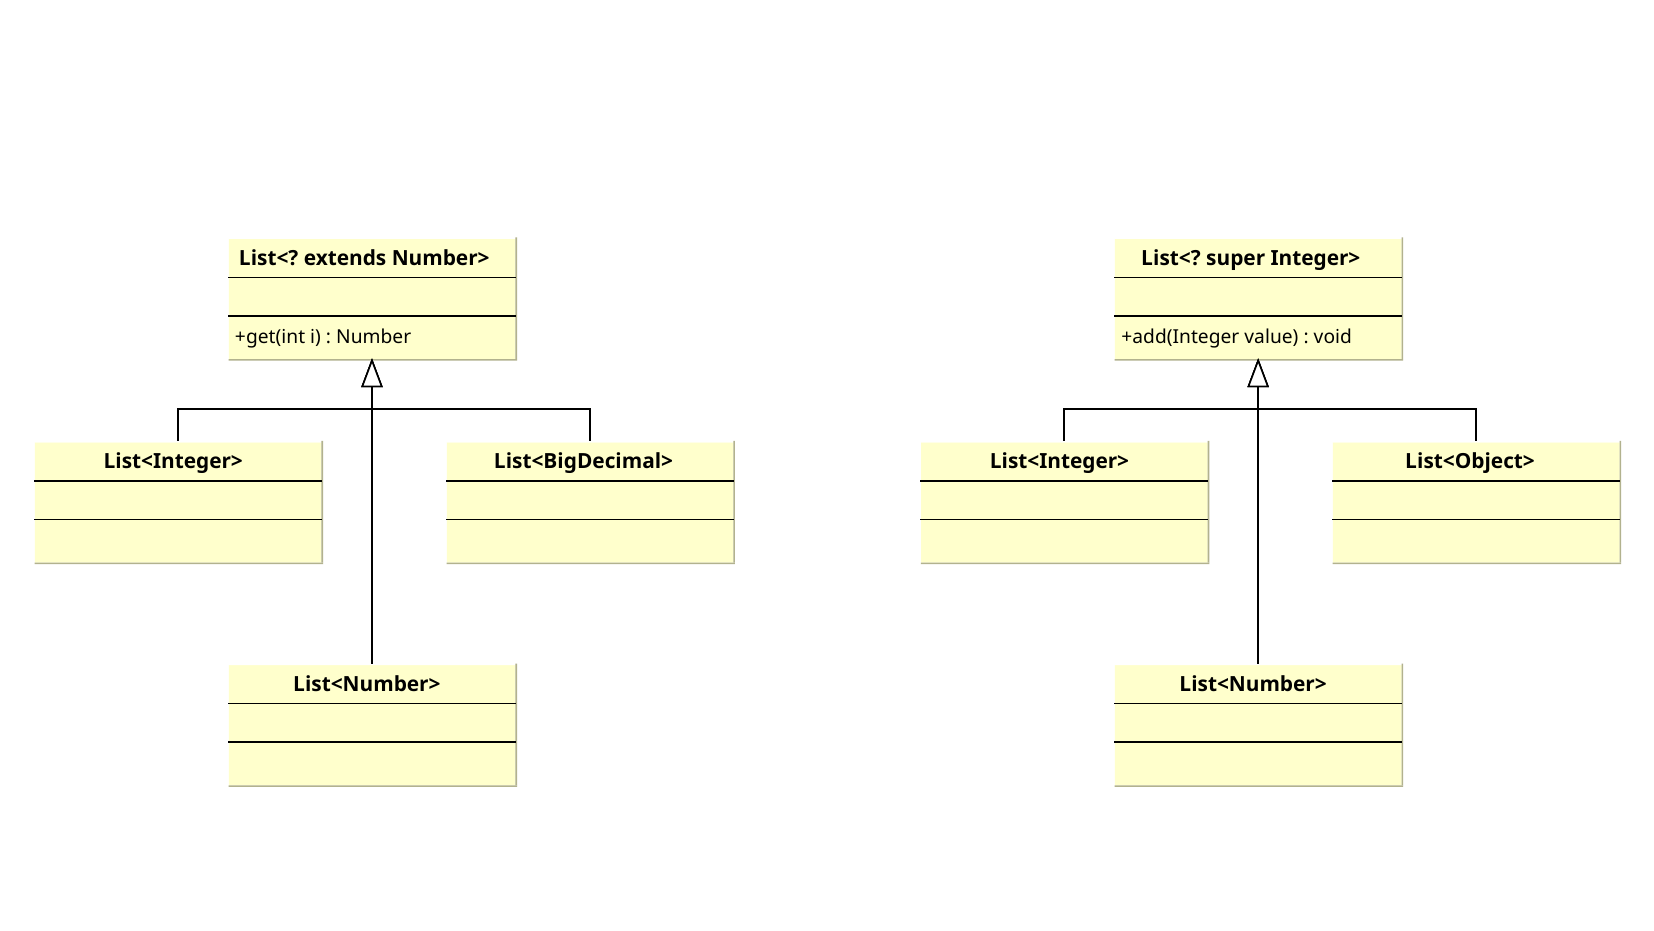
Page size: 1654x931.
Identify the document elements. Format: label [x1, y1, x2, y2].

picture [8, 212, 1646, 812]
